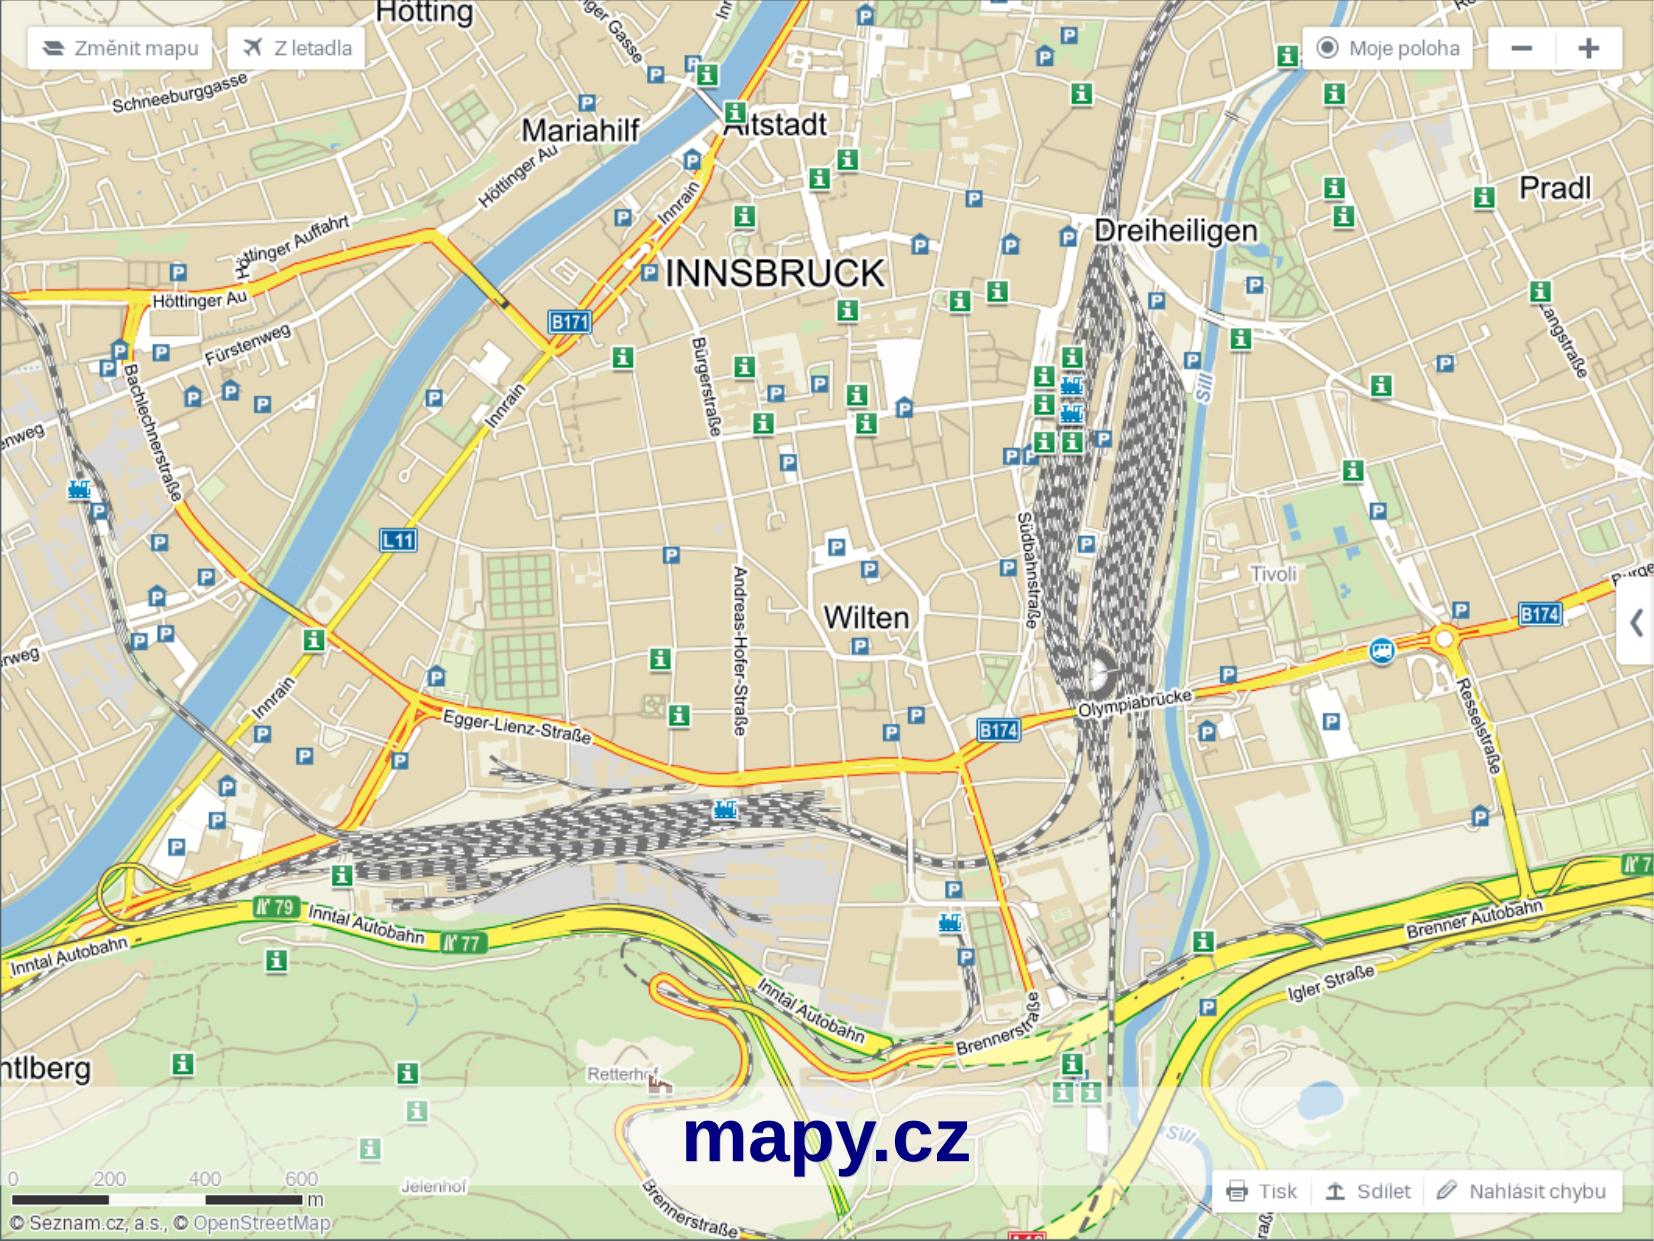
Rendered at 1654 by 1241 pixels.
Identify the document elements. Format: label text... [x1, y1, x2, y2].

text_box mapy.cz [0, 1086, 1654, 1186]
picture [0, 1186, 1654, 1241]
picture [0, 0, 1654, 1086]
